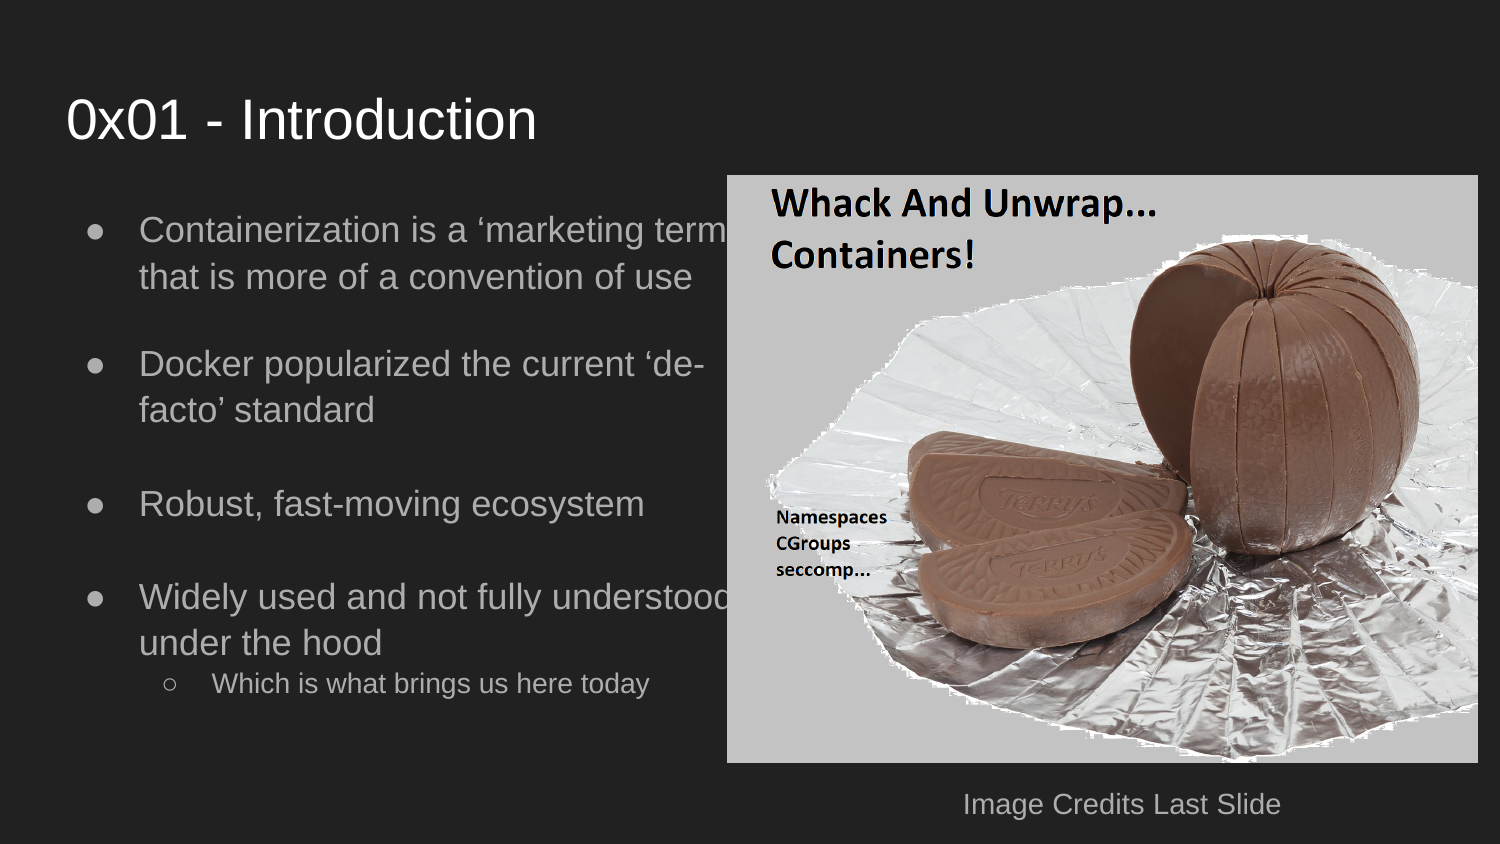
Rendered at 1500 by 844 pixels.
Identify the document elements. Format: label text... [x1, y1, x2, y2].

picture [727, 175, 1478, 763]
text_box Image Credits Last Slide [947, 770, 1351, 836]
title 0x01 - Introduction [51, 72, 1449, 167]
list Containerization is a ‘marketing term’ that is more of a convention of use Docker popularized the current ‘de-facto’ standard Robust, fast-moving ecosystem Widely used and not fully understood under the hood Which is what brings us here today [51, 189, 727, 750]
